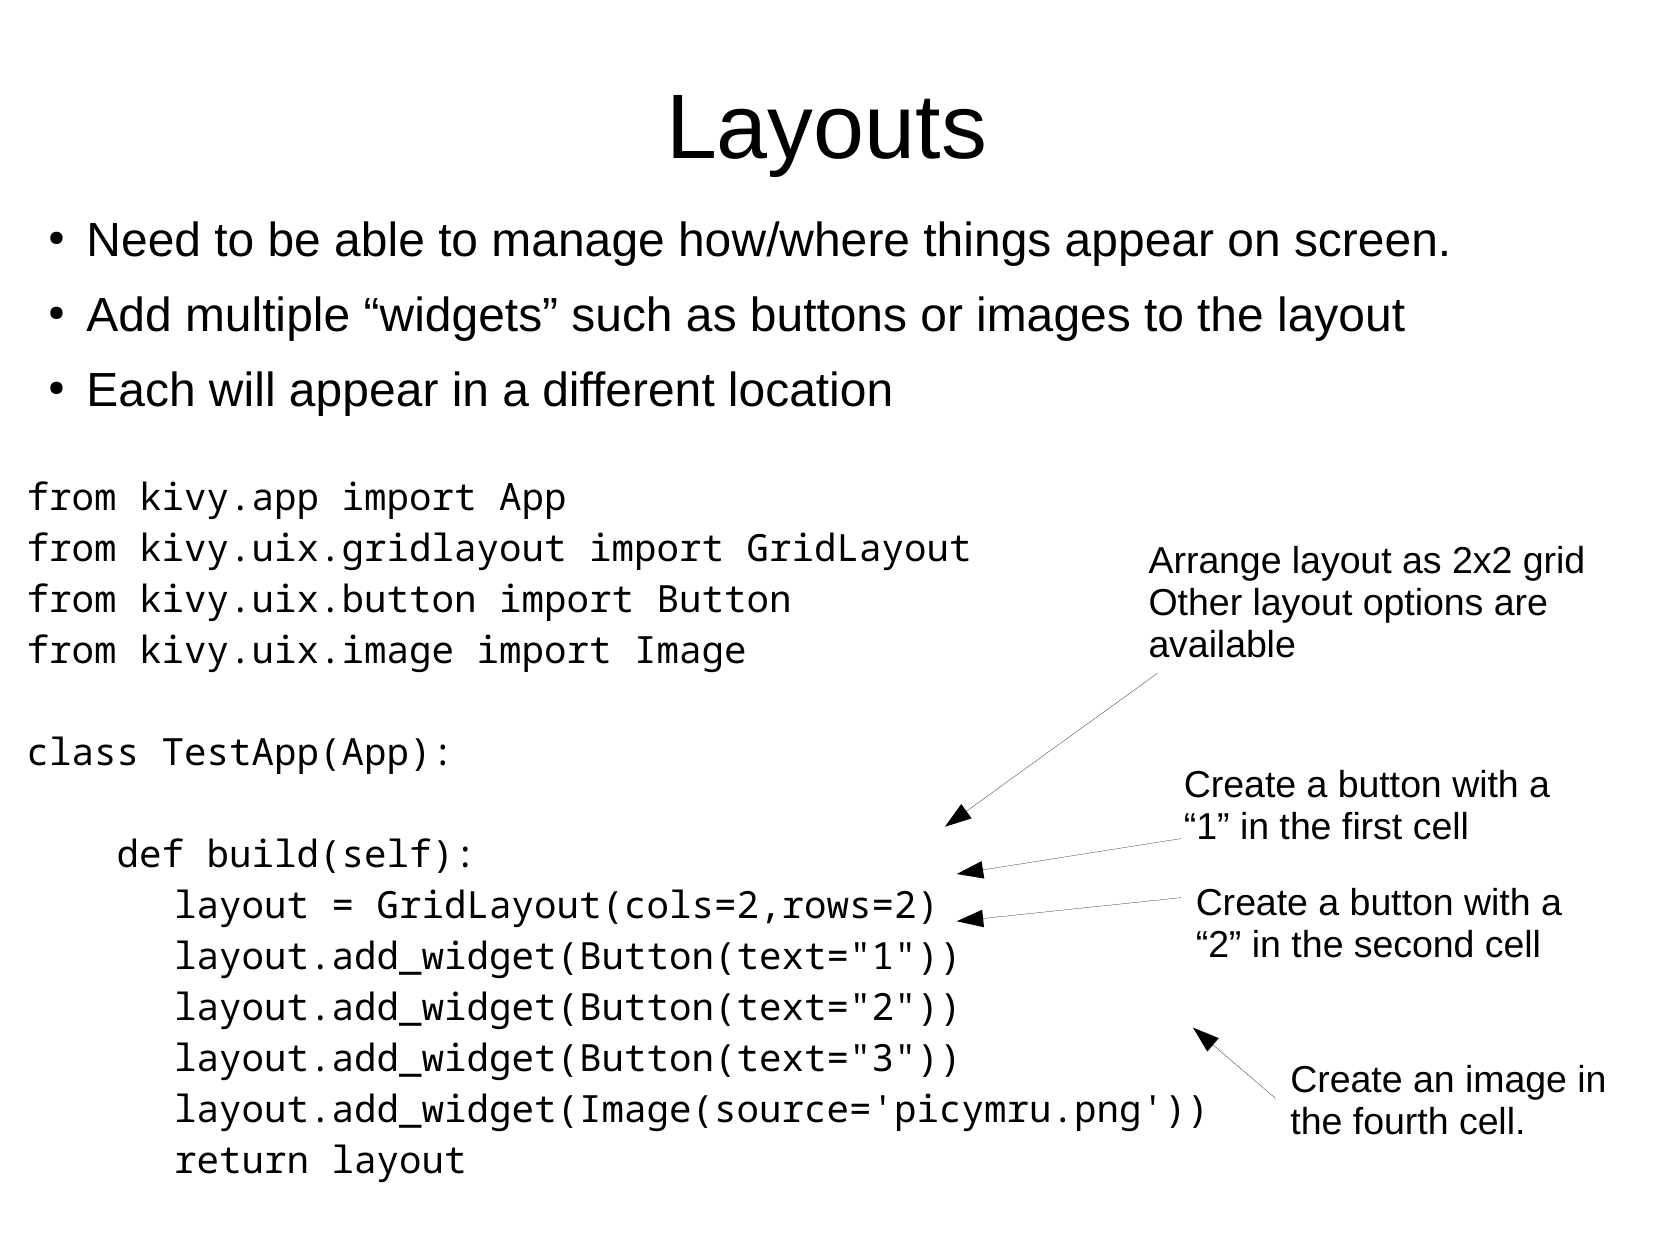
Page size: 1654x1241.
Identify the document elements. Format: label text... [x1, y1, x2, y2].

list Need to be able to manage how/where things appear on screen. Add multiple “widgets” such as buttons or images to the layout Each will appear in a different location [35, 212, 1595, 419]
text_box Create an image in the fourth cell. [1275, 1051, 1630, 1150]
title Layouts [82, 23, 1571, 212]
text_box Create a button with a “2” in the second cell [1181, 874, 1619, 973]
text_box Create a button with a “1” in the first cell [1169, 755, 1607, 855]
text_box from kivy.app import App from kivy.uix.gridlayout import GridLayout from kivy.uix.button import Button from kivy.uix.image import Image class TestApp(App): def build(self): layout = GridLayout(cols=2,rows=2) layout.add_widget(Button(text="1")) layout.add_widget(Button(text="2")) layout.add_widget(Button(text="3")) layout.add_widget(Image(source='picymru.png')) return layout if __name__ == '__main__': TestApp().run() [11, 463, 1323, 1205]
text_box Arrange layout as 2x2 grid Other layout options are available [1133, 532, 1601, 674]
